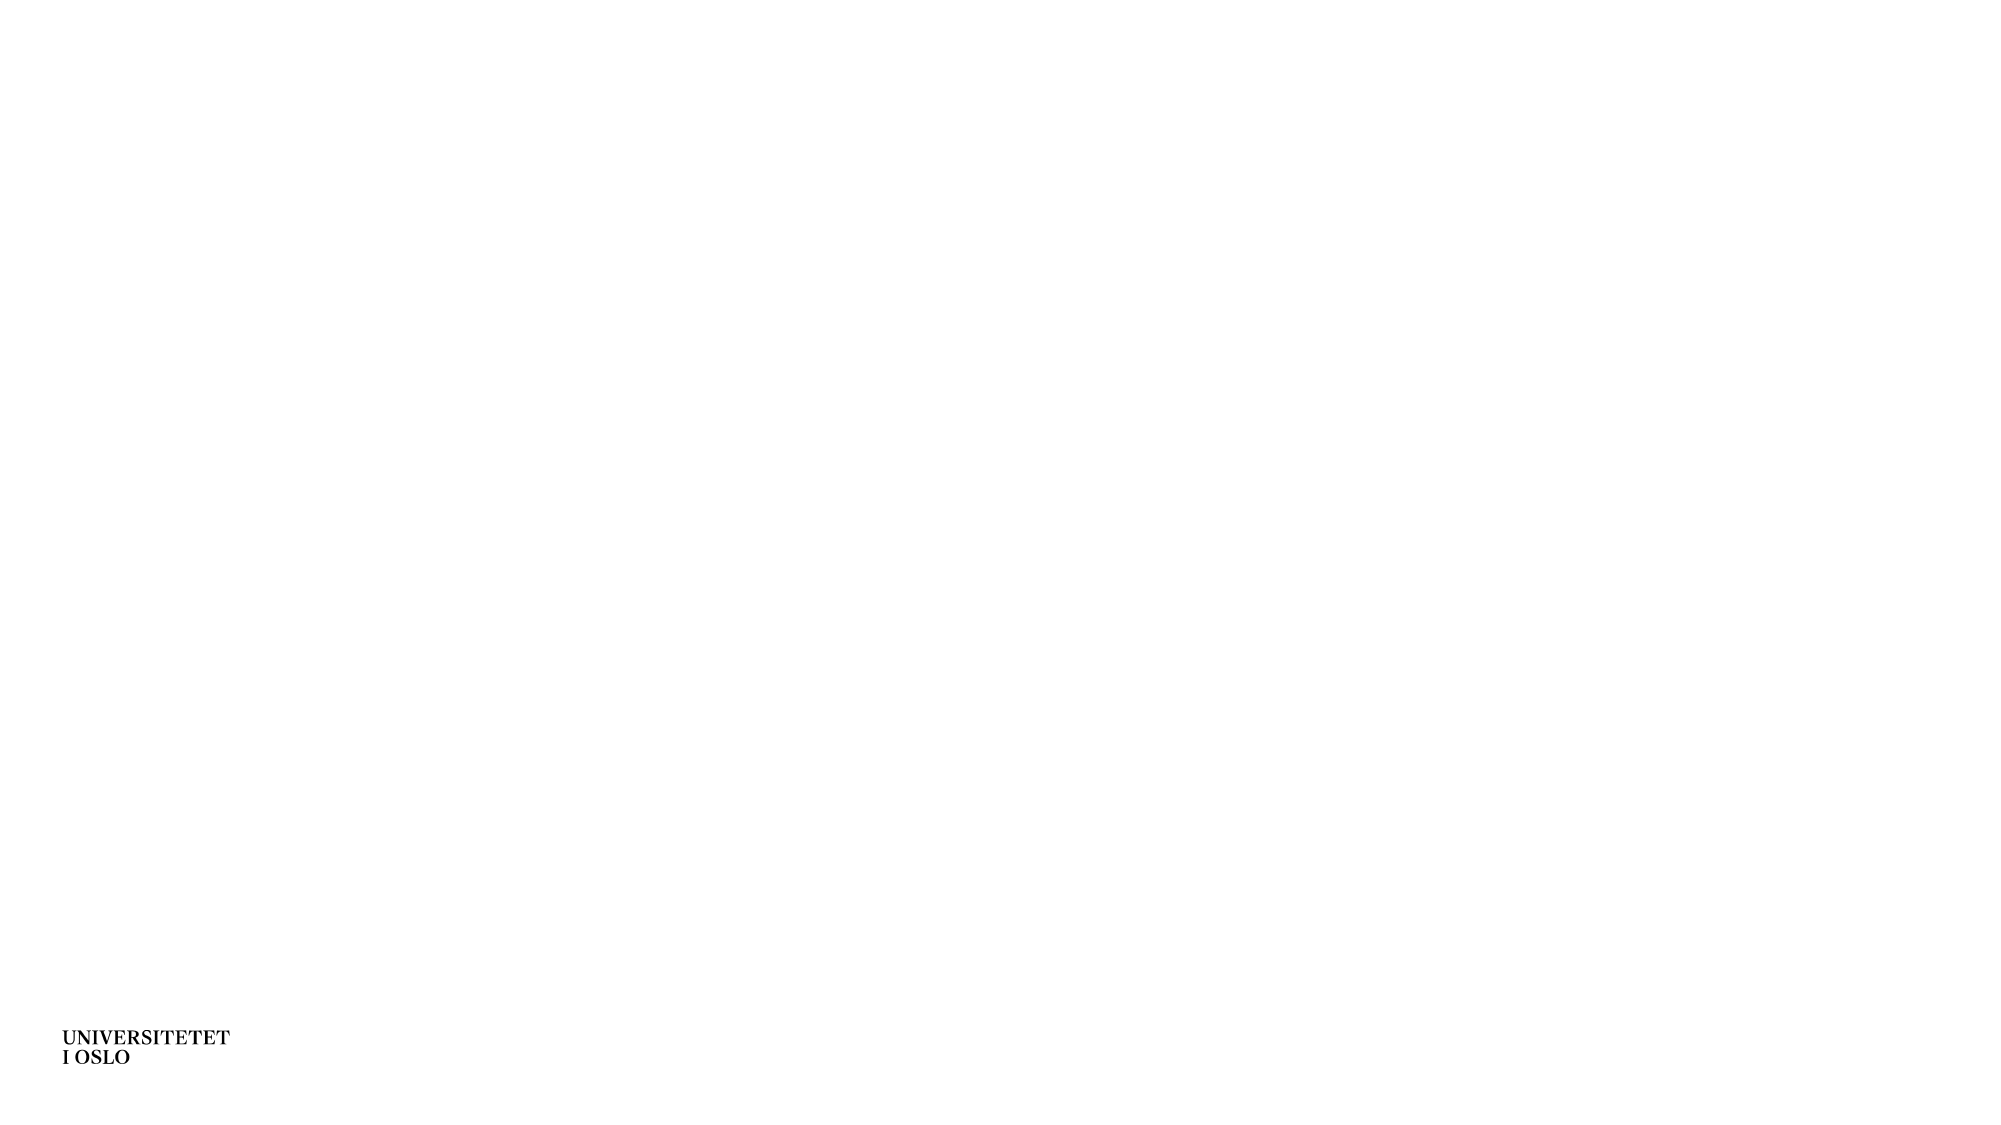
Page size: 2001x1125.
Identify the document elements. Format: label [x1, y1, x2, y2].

picture [62, 1030, 230, 1064]
